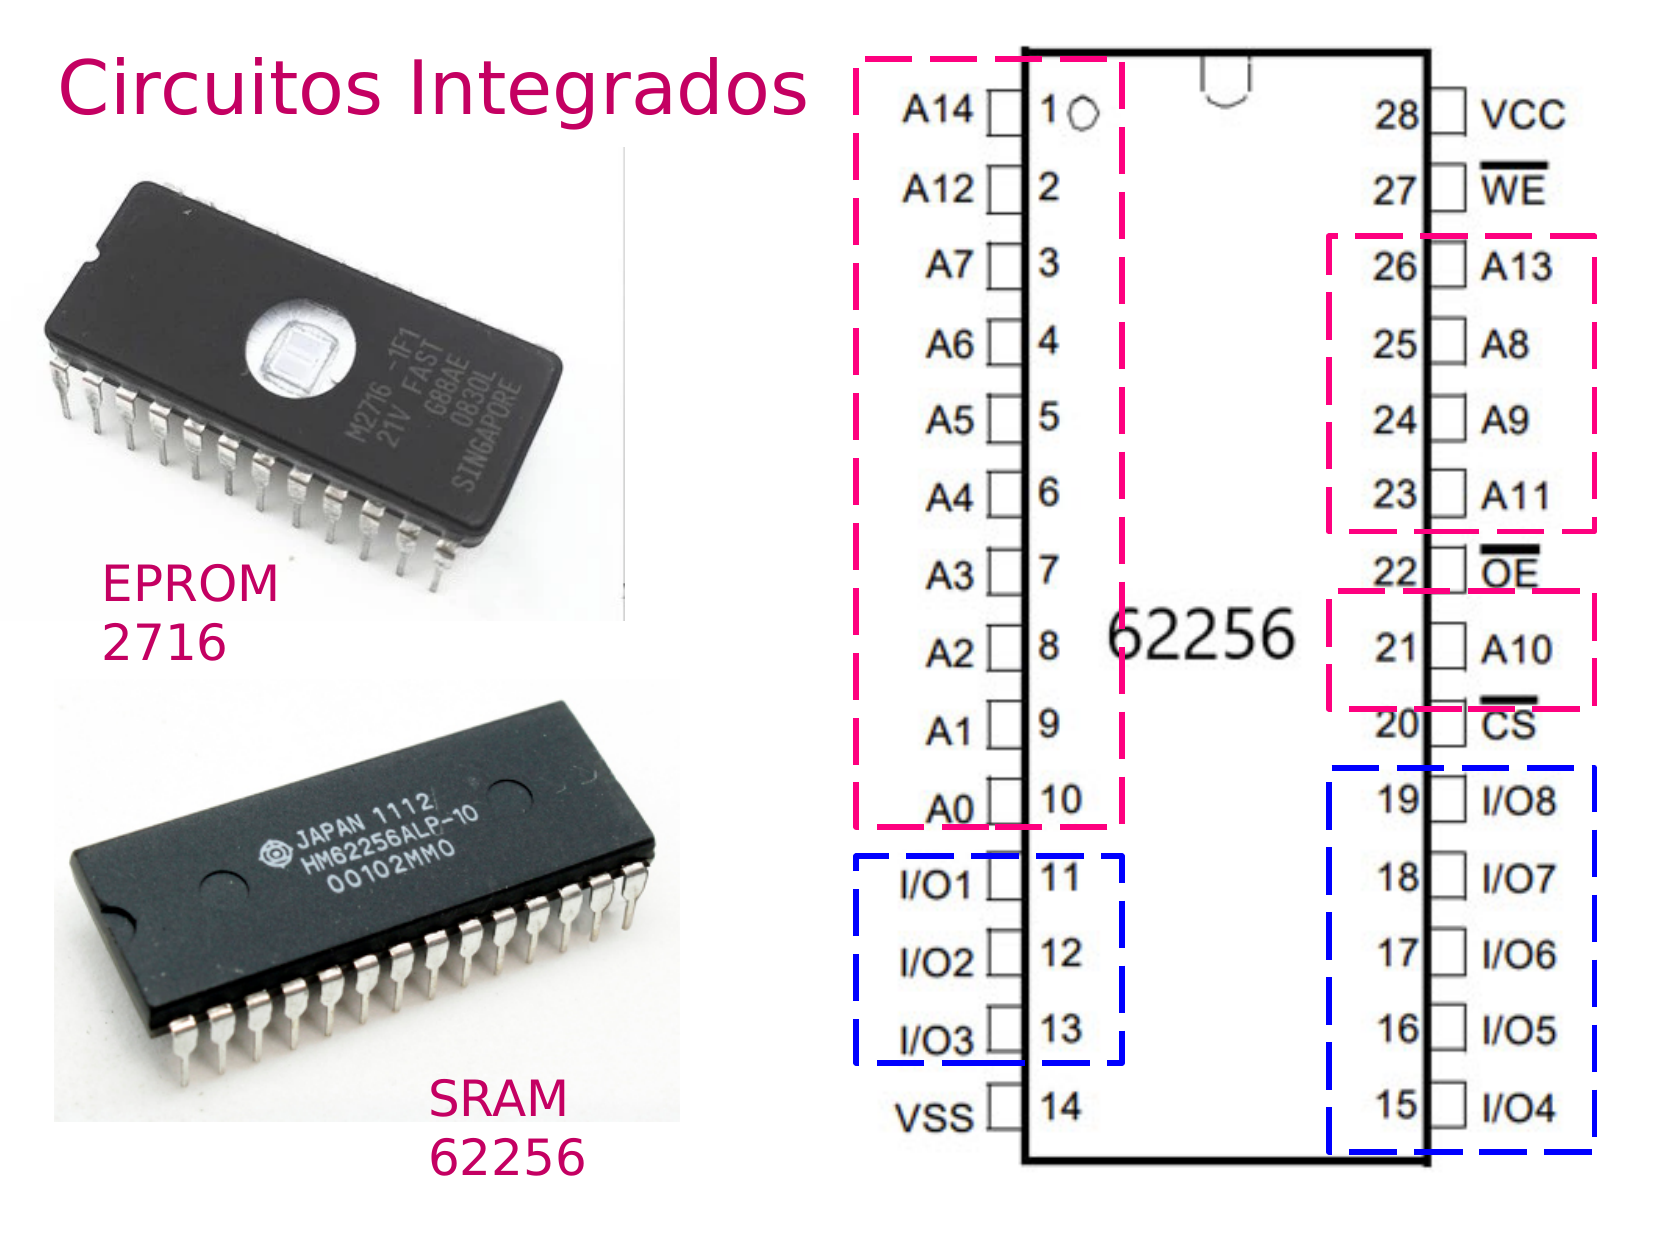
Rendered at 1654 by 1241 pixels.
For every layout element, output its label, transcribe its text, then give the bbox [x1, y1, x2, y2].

title Circuitos Integrados [57, 29, 1623, 148]
picture [54, 679, 680, 1123]
picture [0, 147, 625, 621]
picture [826, 17, 1636, 1208]
text_box EPROM 2716 [86, 547, 296, 680]
text_box SRAM 62256 [413, 1062, 642, 1195]
